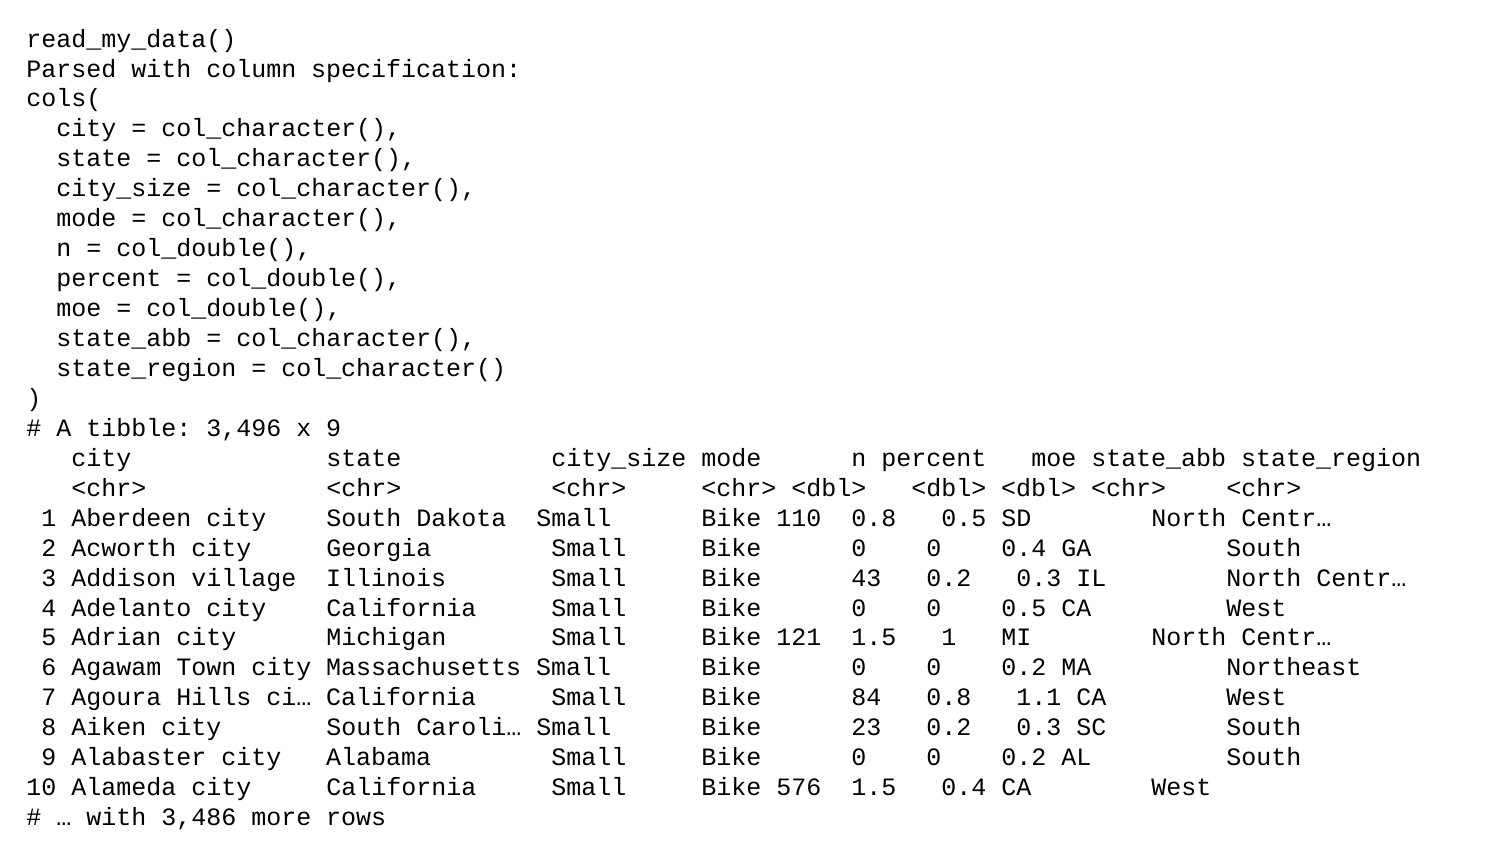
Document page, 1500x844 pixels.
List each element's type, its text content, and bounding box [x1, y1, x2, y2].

text_box read_my_data() Parsed with column specification: cols( city = col_character(), state = col_character(), city_size = col_character(), mode = col_character(), n = col_double(), percent = col_double(), moe = col_double(), state_abb = col_character(), state_region = col_character() ) # A tibble: 3,496 x 9 city state city_size mode n percent moe state_abb state_region <chr> <chr> <chr> <chr> <dbl> <dbl> <dbl> <chr> <chr> 1 Aberdeen city South Dakota Small Bike 110 0.8 0.5 SD North Centr… 2 Acworth city Georgia Small Bike 0 0 0.4 GA South 3 Addison village Illinois Small Bike 43 0.2 0.3 IL North Centr… 4 Adelanto city California Small Bike 0 0 0.5 CA West 5 Adrian city Michigan Small Bike 121 1.5 1 MI North Centr… 6 Agawam Town city Massachusetts Small Bike 0 0 0.2 MA Northeast 7 Agoura Hills ci… California Small Bike 84 0.8 1.1 CA West 8 Aiken city South Caroli… Small Bike 23 0.2 0.3 SC South 9 Alabaster city Alabama Small Bike 0 0 0.2 AL South 10 Alameda city California Small Bike 576 1.5 0.4 CA West # … with 3,486 more rows [11, 7, 1488, 834]
